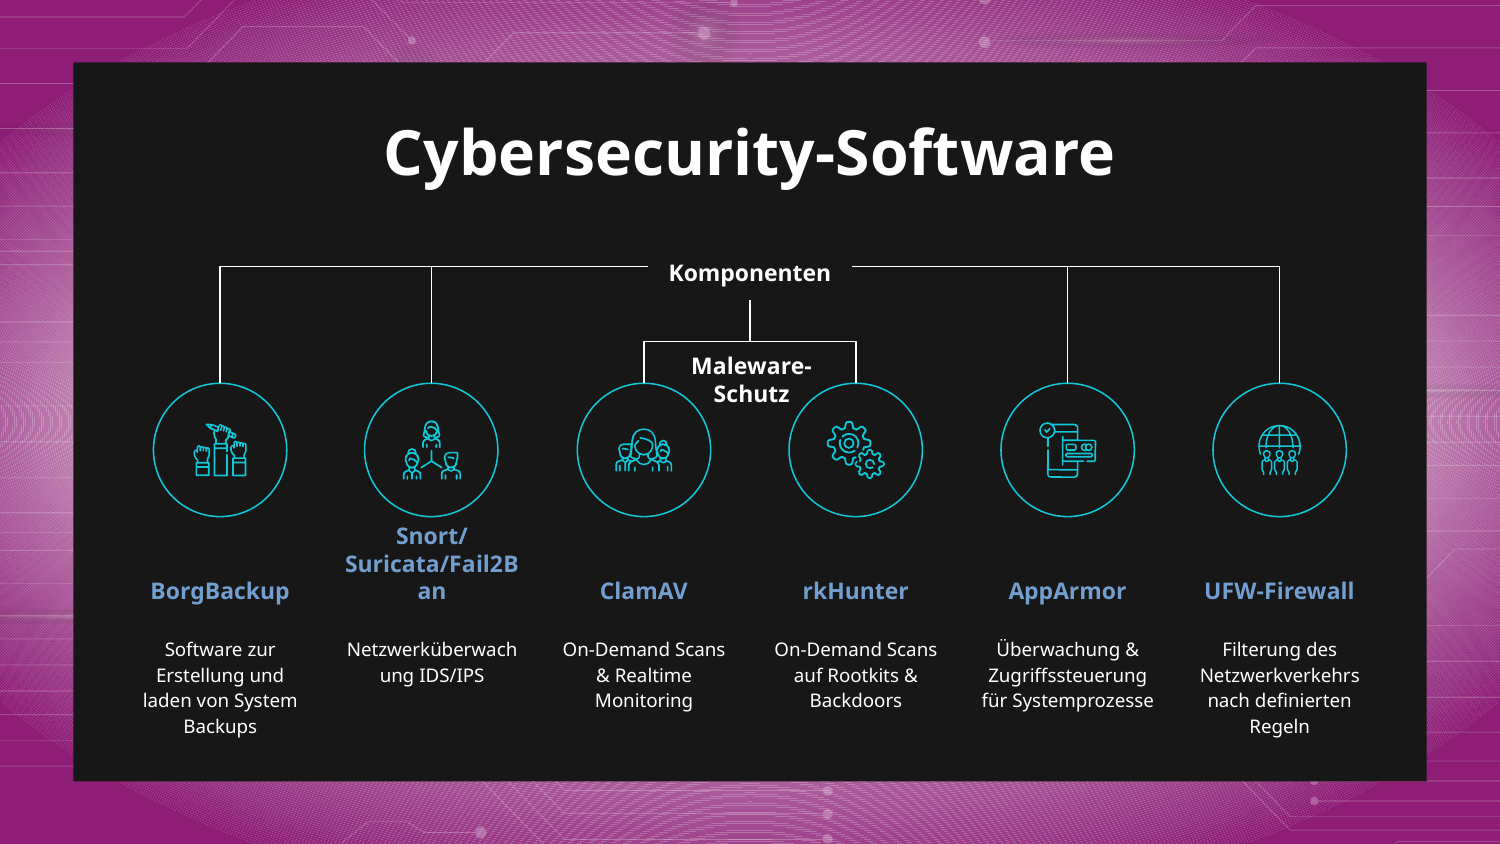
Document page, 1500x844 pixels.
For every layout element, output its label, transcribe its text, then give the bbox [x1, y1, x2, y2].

text_box [420, 449, 461, 480]
text_box [1039, 422, 1097, 478]
text_box [205, 423, 237, 477]
text_box On-Demand Scans & Realtime Monitoring [541, 619, 746, 740]
text_box [230, 440, 247, 477]
text_box Maleware-Schutz [649, 353, 854, 422]
text_box Überwachung & Zugriffssteuerung für Systemprozesse [965, 619, 1170, 740]
text_box Filterung des Netzwerkverkehrs nach definierten Regeln [1177, 619, 1382, 740]
text_box On-Demand Scans auf Rootkits & Backdoors [753, 619, 958, 740]
text_box Snort/ Suricata/Fail2Ban [329, 551, 535, 619]
text_box Komponenten [647, 232, 852, 301]
text_box ClamAV [541, 551, 746, 619]
text_box Netzwerküberwachung IDS/IPS [329, 619, 535, 740]
text_box UFW-Firewall [1177, 551, 1382, 619]
text_box [422, 420, 441, 448]
text_box AppArmor [965, 551, 1170, 619]
text_box [193, 445, 211, 477]
text_box Software zur Erstellung und laden von System Backups [117, 619, 323, 740]
text_box BorgBackup [117, 551, 323, 619]
title Cybersecurity-Software [118, 98, 1382, 192]
text_box [1258, 424, 1301, 476]
text_box [615, 428, 673, 472]
text_box [826, 422, 885, 480]
text_box rkHunter [753, 551, 958, 619]
text_box [402, 448, 422, 480]
